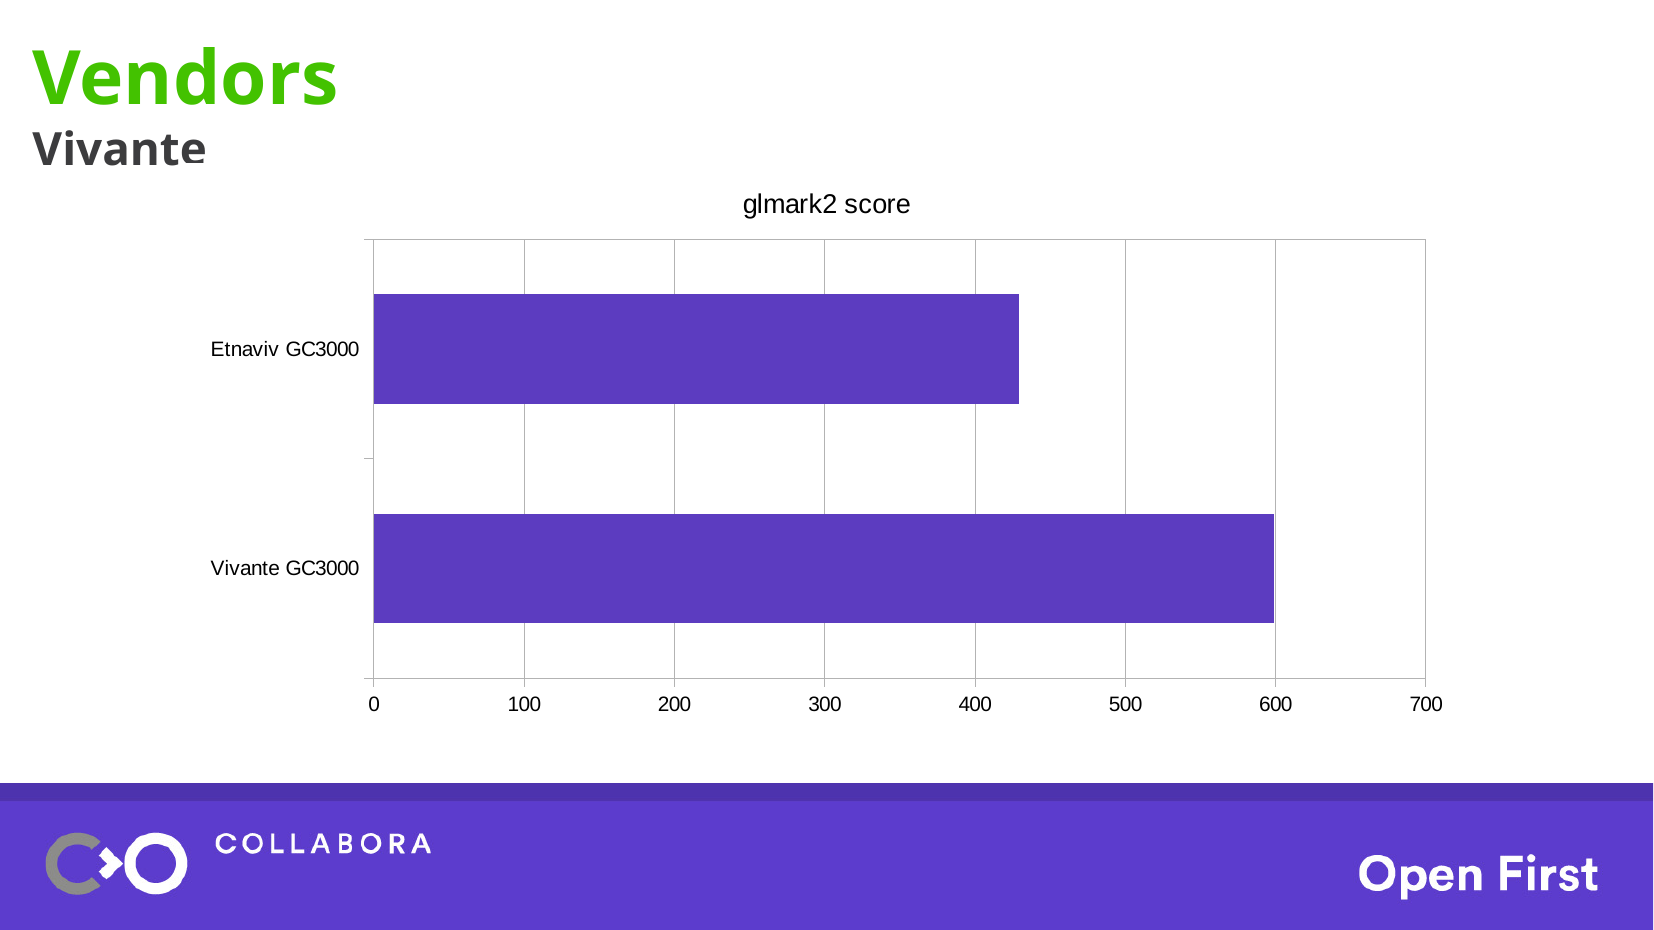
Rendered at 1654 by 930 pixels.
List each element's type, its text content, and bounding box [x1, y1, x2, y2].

picture [0, 0, 1654, 930]
chart [184, 163, 1469, 728]
title Vendors Vivante [32, 29, 1605, 193]
